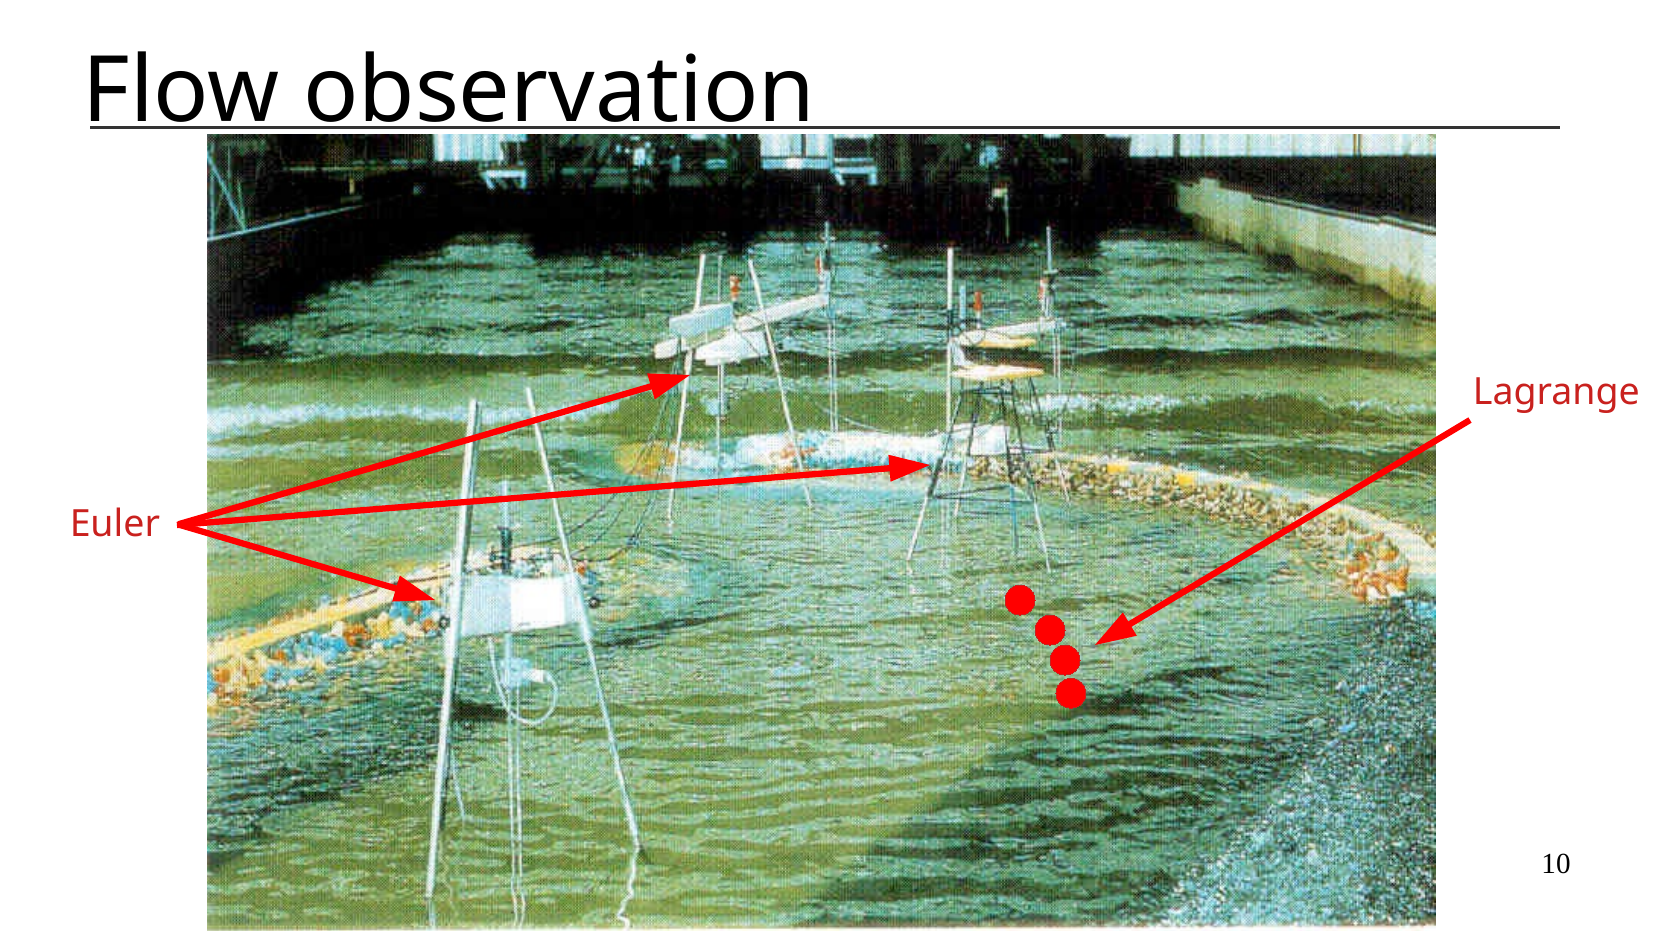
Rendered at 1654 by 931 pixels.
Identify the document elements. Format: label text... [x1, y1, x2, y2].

text_box Lagrange [1458, 357, 1654, 418]
picture [207, 140, 1436, 931]
text_box [1035, 615, 1066, 646]
text_box [1055, 678, 1086, 709]
title Flow observation [82, 32, 1571, 140]
text_box [1005, 585, 1036, 616]
text_box Euler [55, 489, 182, 550]
text_box [1050, 645, 1081, 676]
